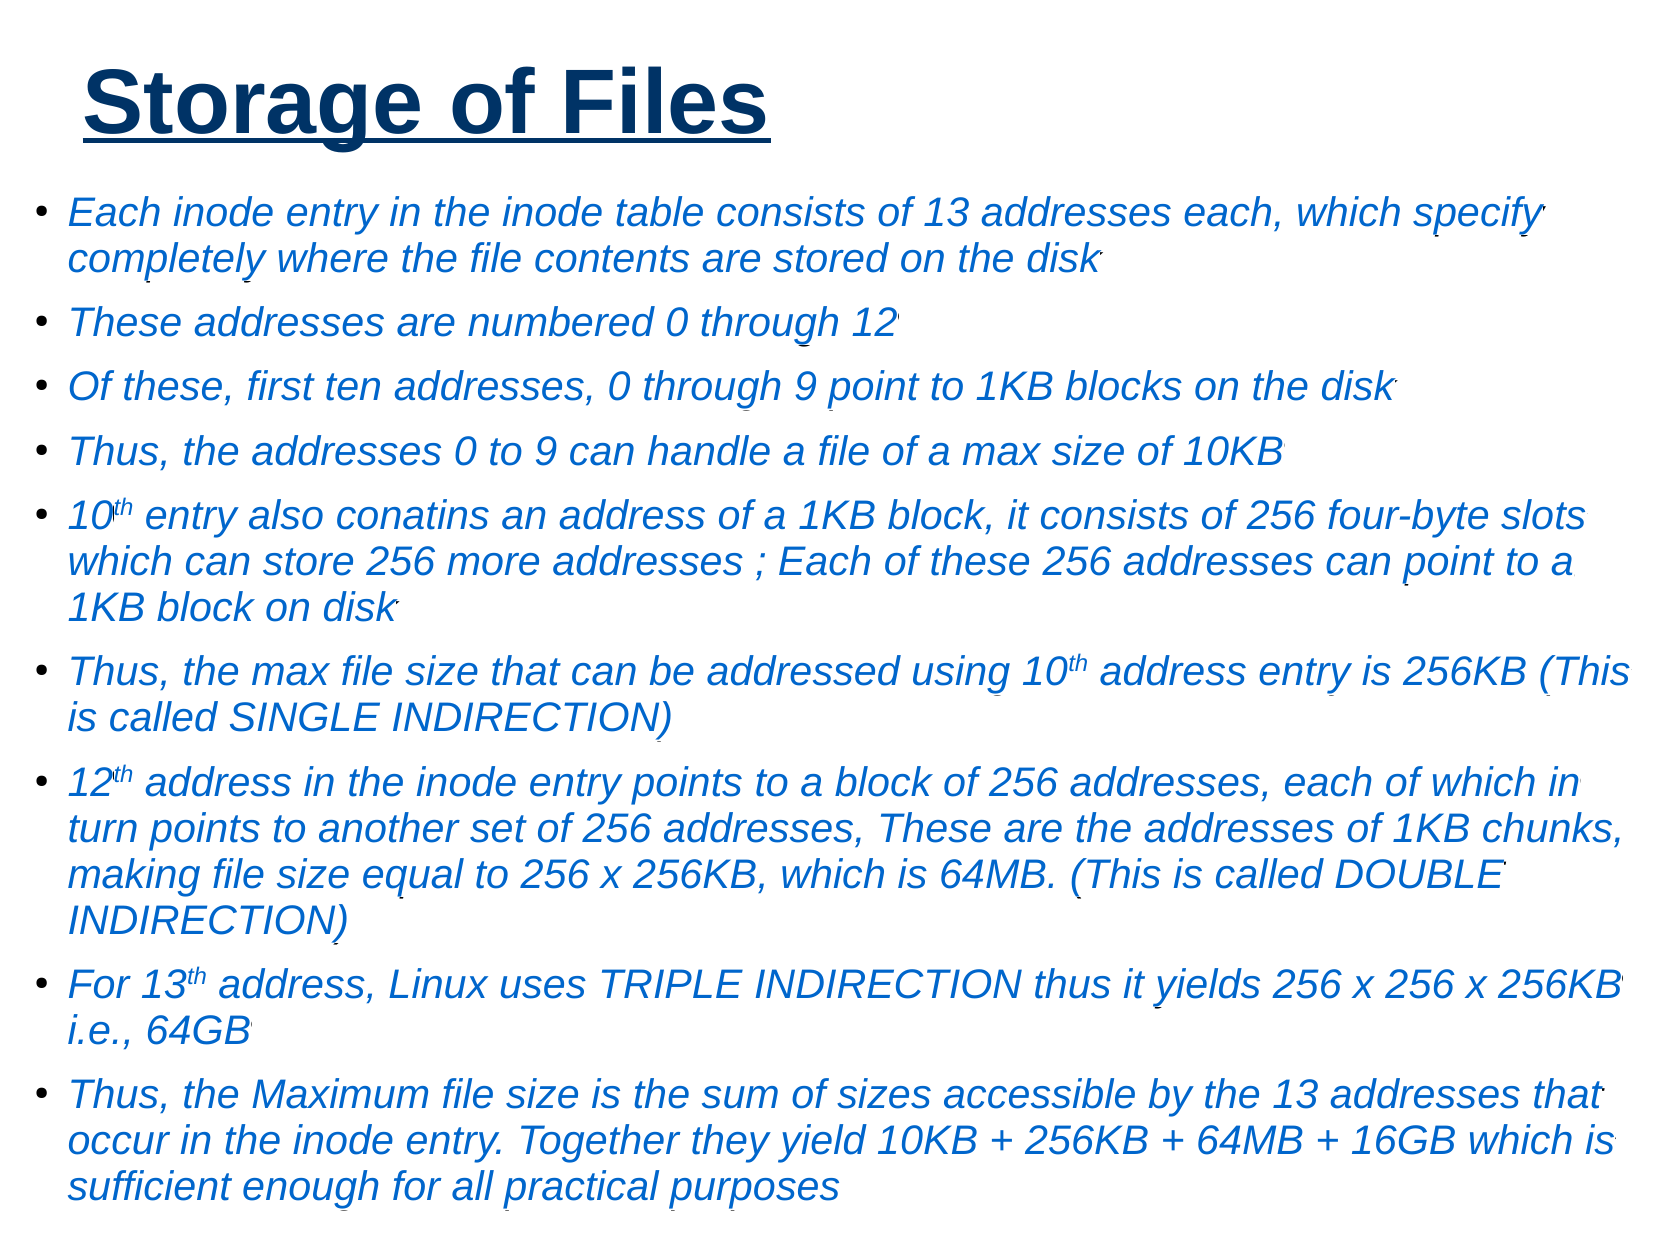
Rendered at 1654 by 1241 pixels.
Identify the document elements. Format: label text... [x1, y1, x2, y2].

list Each inode entry in the inode table consists of 13 addresses each, which specify completely where the file contents are stored on the disk These addresses are numbered 0 through 12 Of these, first ten addresses, 0 through 9 point to 1KB blocks on the disk Thus, the addresses 0 to 9 can handle a file of a max size of 10KB 10th entry also conatins an address of a 1KB block, it consists of 256 four-byte slots which can store 256 more addresses ; Each of these 256 addresses can point to a 1KB block on disk Thus, the max file size that can be addressed using 10th address entry is 256KB (This is called SINGLE INDIRECTION) 12th address in the inode entry points to a block of 256 addresses, each of which in turn points to another set of 256 addresses, These are the addresses of 1KB chunks, making file size equal to 256 x 256KB, which is 64MB. (This is called DOUBLE INDIRECTION) For 13th address, Linux uses TRIPLE INDIRECTION thus it yields 256 x 256 x 256KB i.e., 64GB Thus, the Maximum file size is the sum of sizes accessible by the 13 addresses that occur in the inode entry. Together they yield 10KB + 256KB + 64MB + 16GB which is sufficient enough for all practical purposes [23, 188, 1642, 1217]
title Storage of Files [82, 49, 1229, 154]
